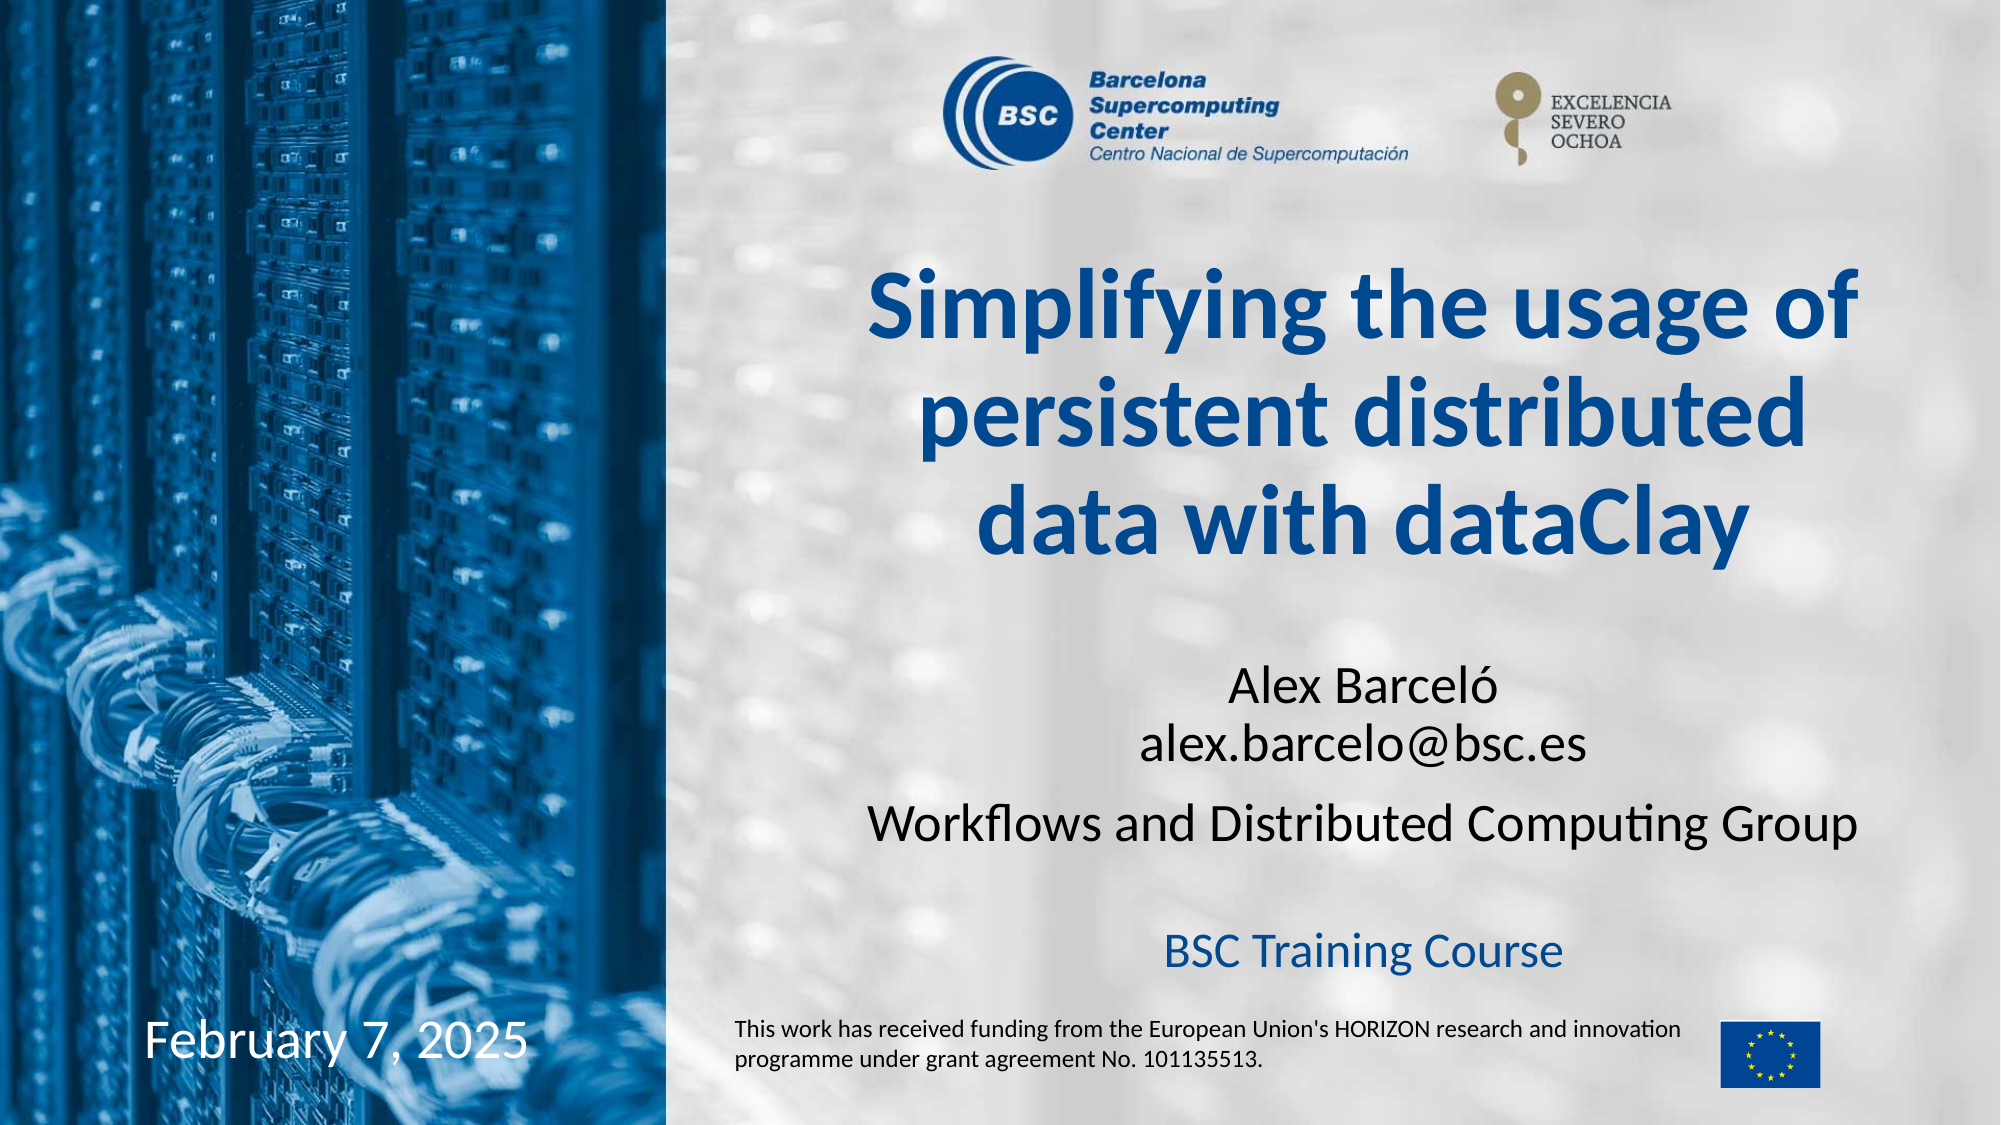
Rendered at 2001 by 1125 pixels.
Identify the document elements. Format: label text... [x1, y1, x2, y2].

list February 7, 2025 [44, 999, 631, 1080]
text_box This work has received funding from the European Union's HORIZON research and innovation programme under grant agreement No. 101135513. [719, 1005, 1705, 1080]
list BSC Training Course [814, 911, 1914, 992]
picture [0, 0, 2001, 1125]
title Simplifying the usage of persistent distributed data with dataClay [814, 168, 1914, 652]
subtitle Alex Barceló alex.barcelo@bsc.es Workflows and Distributed Computing Group [814, 652, 1914, 911]
